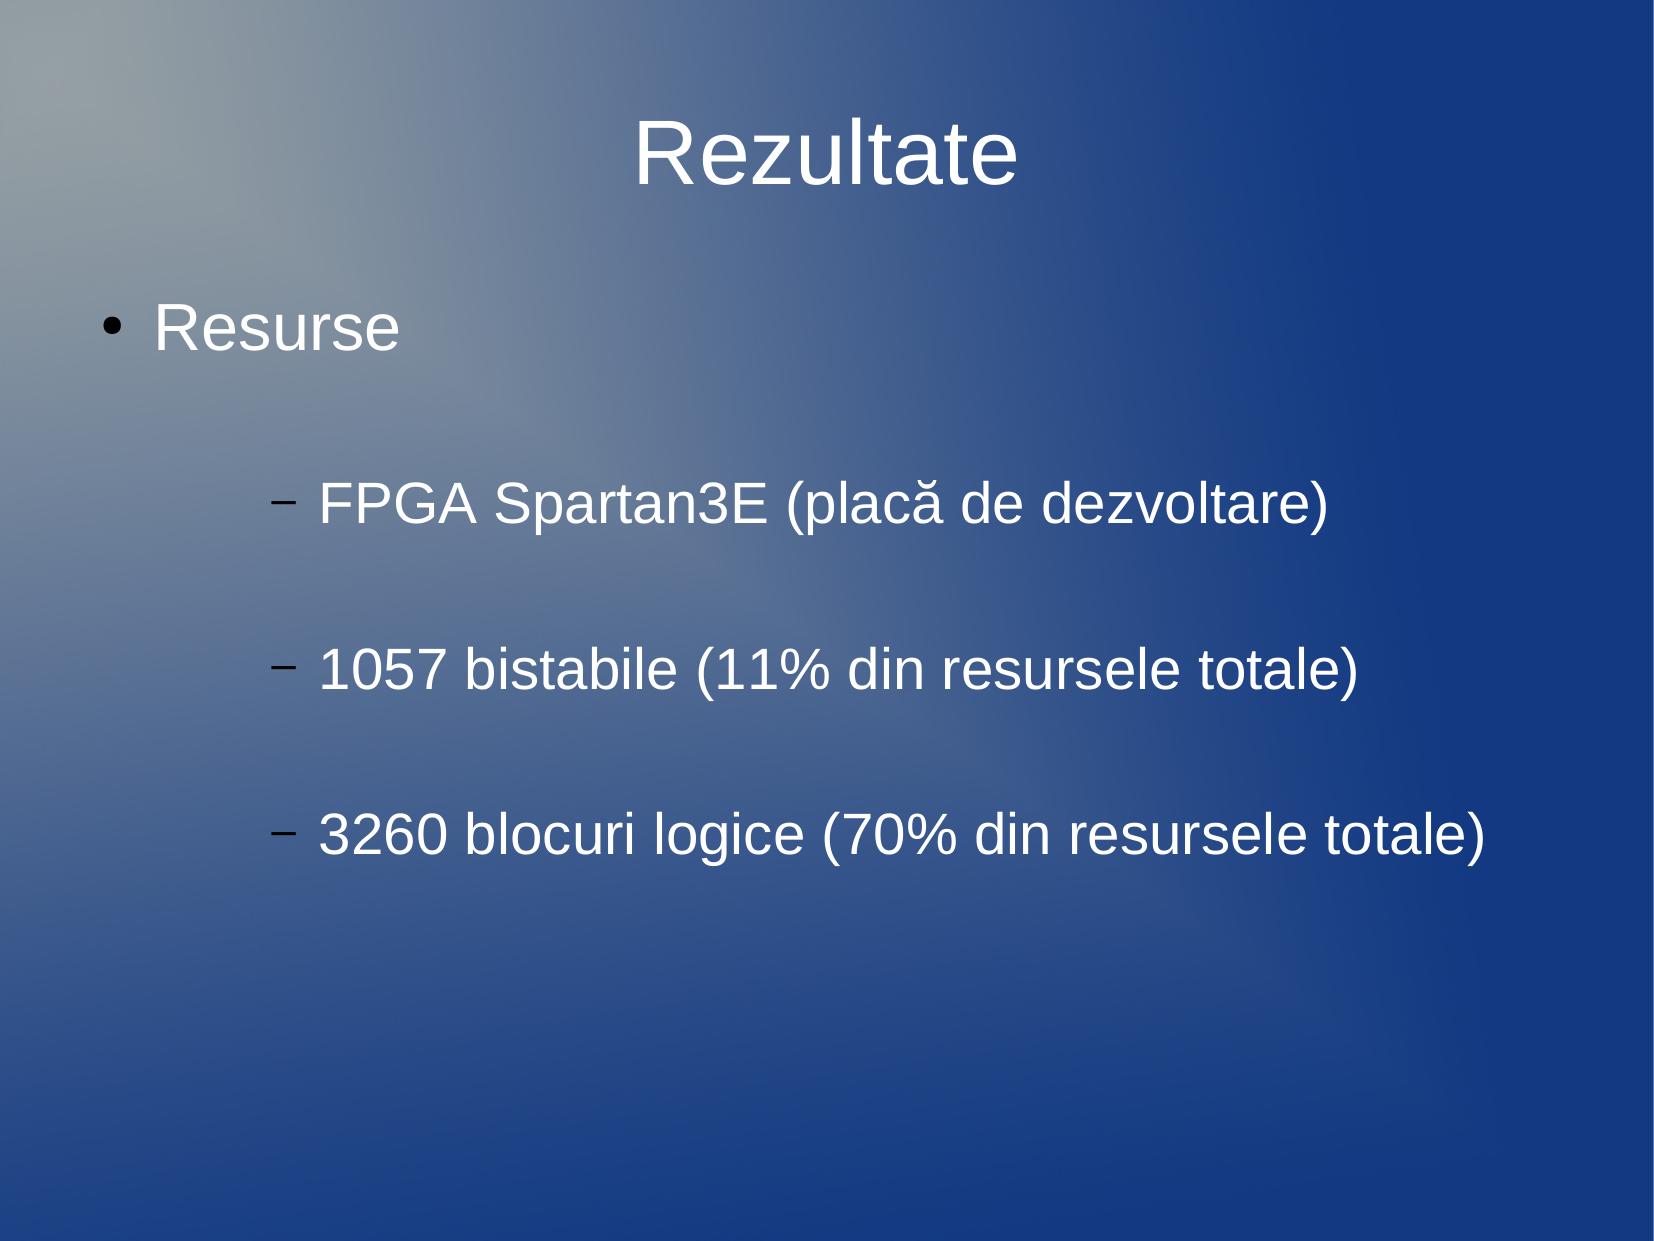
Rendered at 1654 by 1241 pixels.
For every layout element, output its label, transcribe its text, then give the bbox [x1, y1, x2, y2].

picture [0, 0, 1654, 1241]
list Resurse FPGA Spartan3E (placă de dezvoltare) 1057 bistabile (11% din resursele totale) 3260 blocuri logice (70% din resursele totale) [82, 290, 1571, 1109]
title Rezultate [82, 49, 1571, 257]
